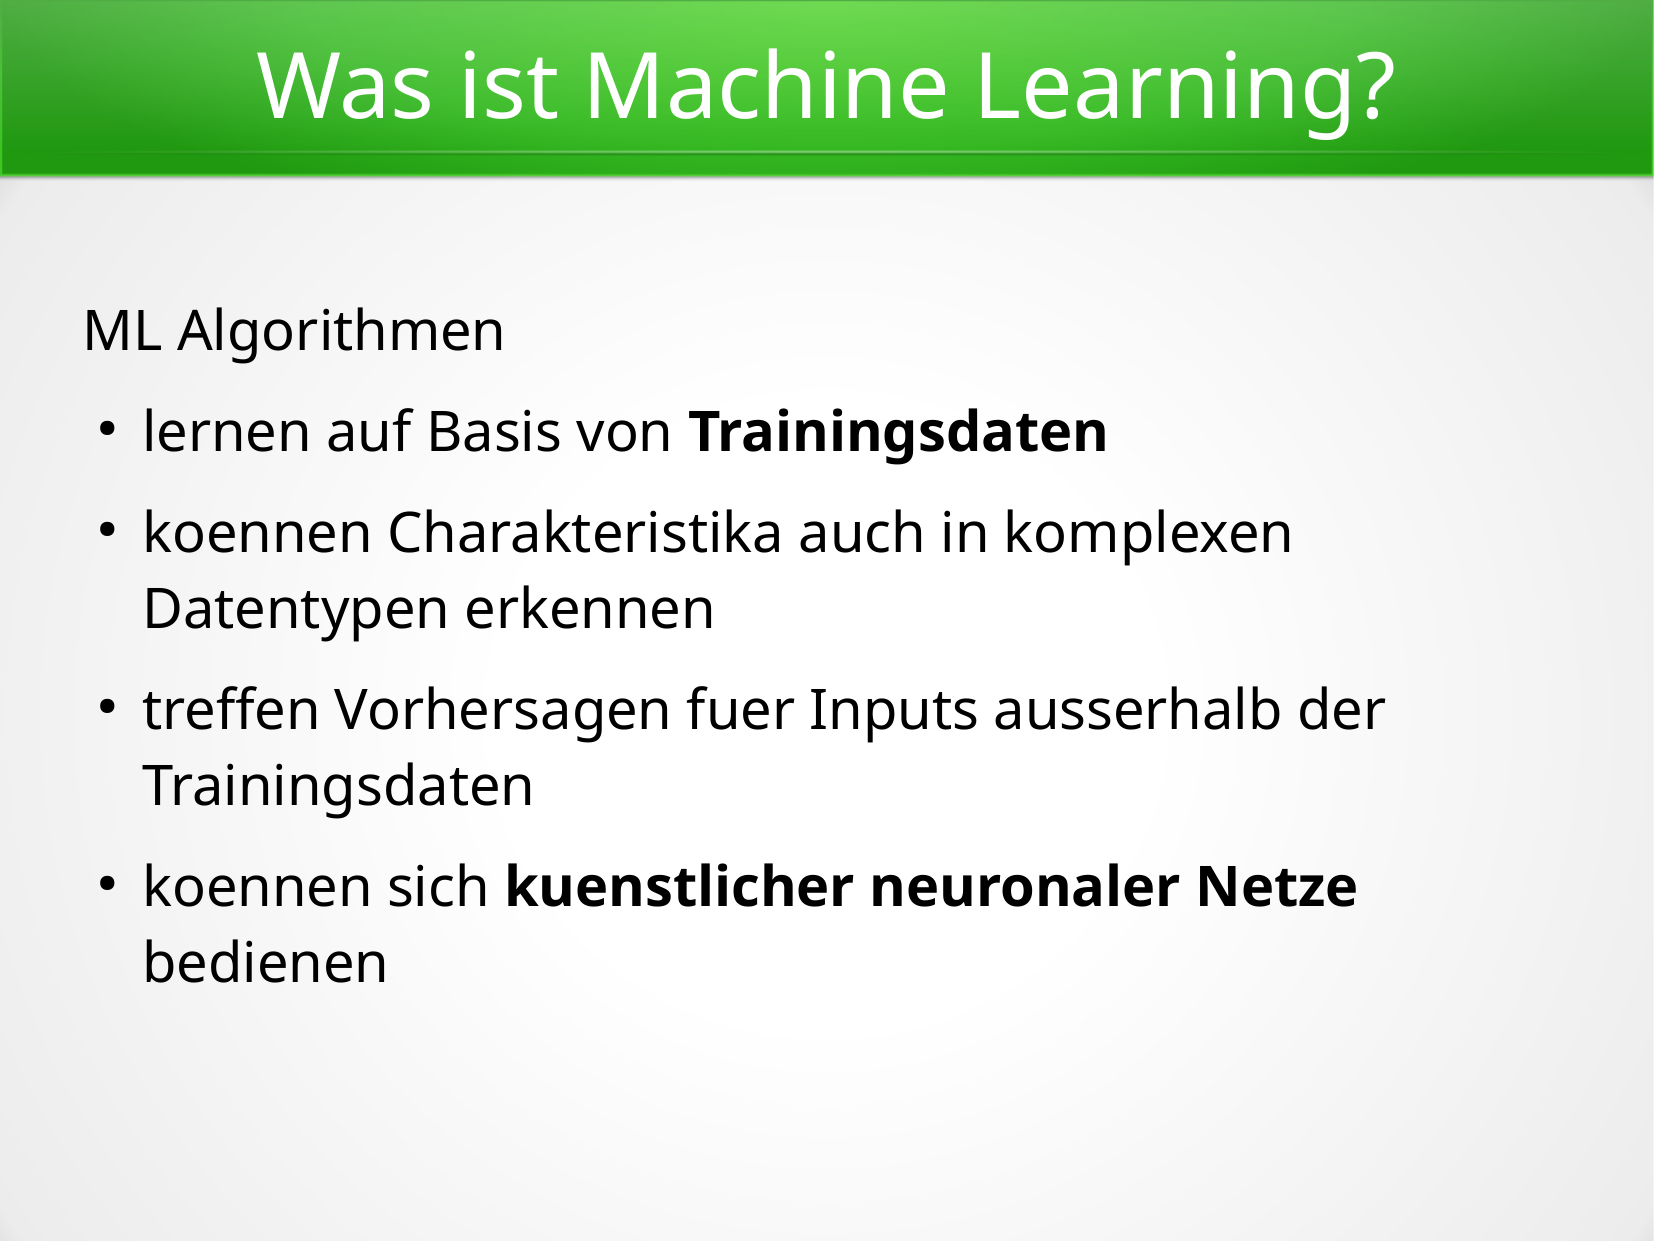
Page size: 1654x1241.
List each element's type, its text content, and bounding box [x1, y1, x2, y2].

picture [0, 0, 1654, 1241]
list ML Algorithmen lernen auf Basis von Trainingsdaten koennen Charakteristika auch in komplexen Datentypen erkennen treffen Vorhersagen fuer Inputs ausserhalb der Trainingsdaten koennen sich kuenstlicher neuronaler Netze bedienen [82, 290, 1571, 1010]
title Was ist Machine Learning? [82, 11, 1571, 154]
